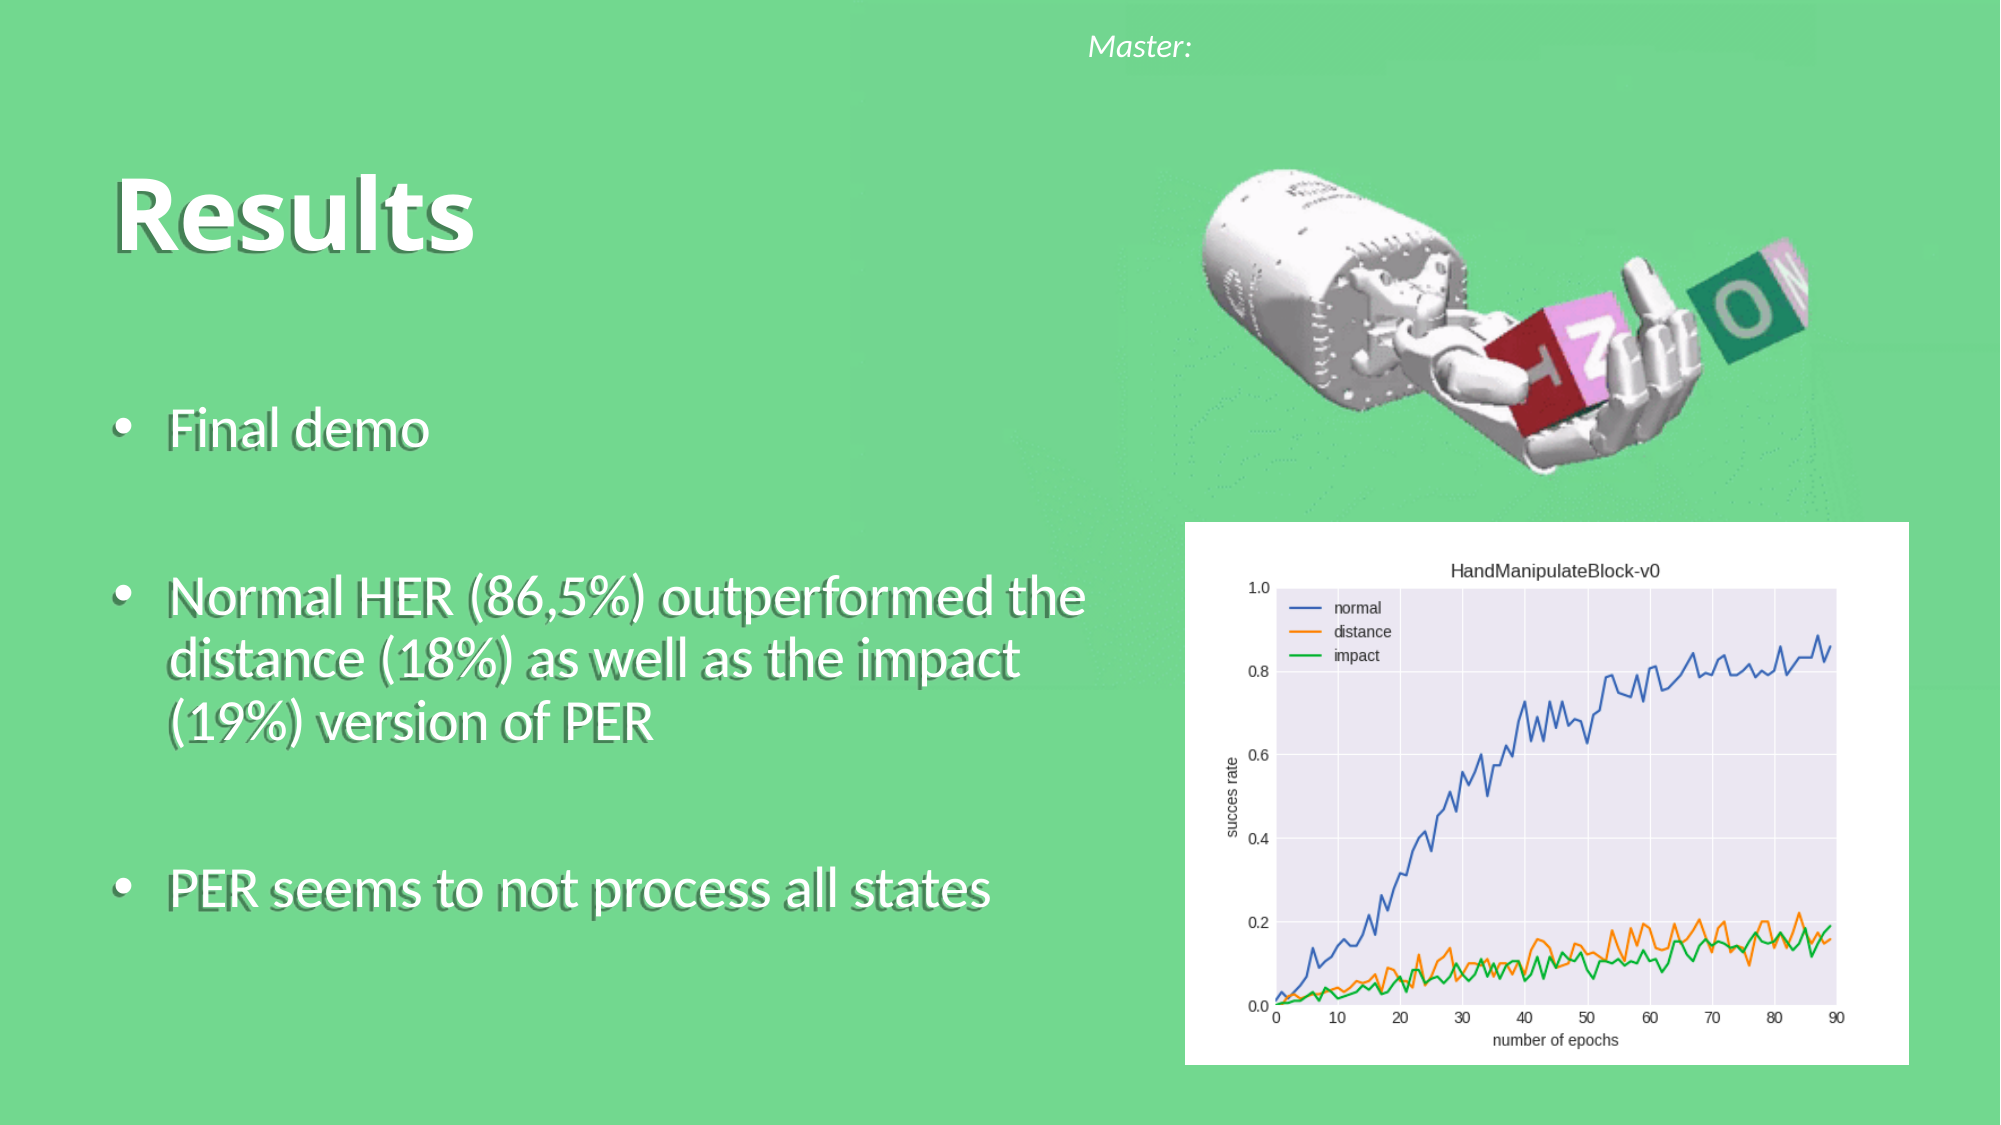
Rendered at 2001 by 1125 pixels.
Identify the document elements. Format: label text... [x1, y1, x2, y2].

text_box Results [98, 142, 1105, 280]
text_box Master: [1072, 21, 1975, 75]
text_box Final demo Normal HER (86,5%) outperformed the distance (18%) as well as the impact (19%) version of PER PER seems to not process all states [98, 389, 1105, 1033]
picture [850, 0, 2000, 1065]
